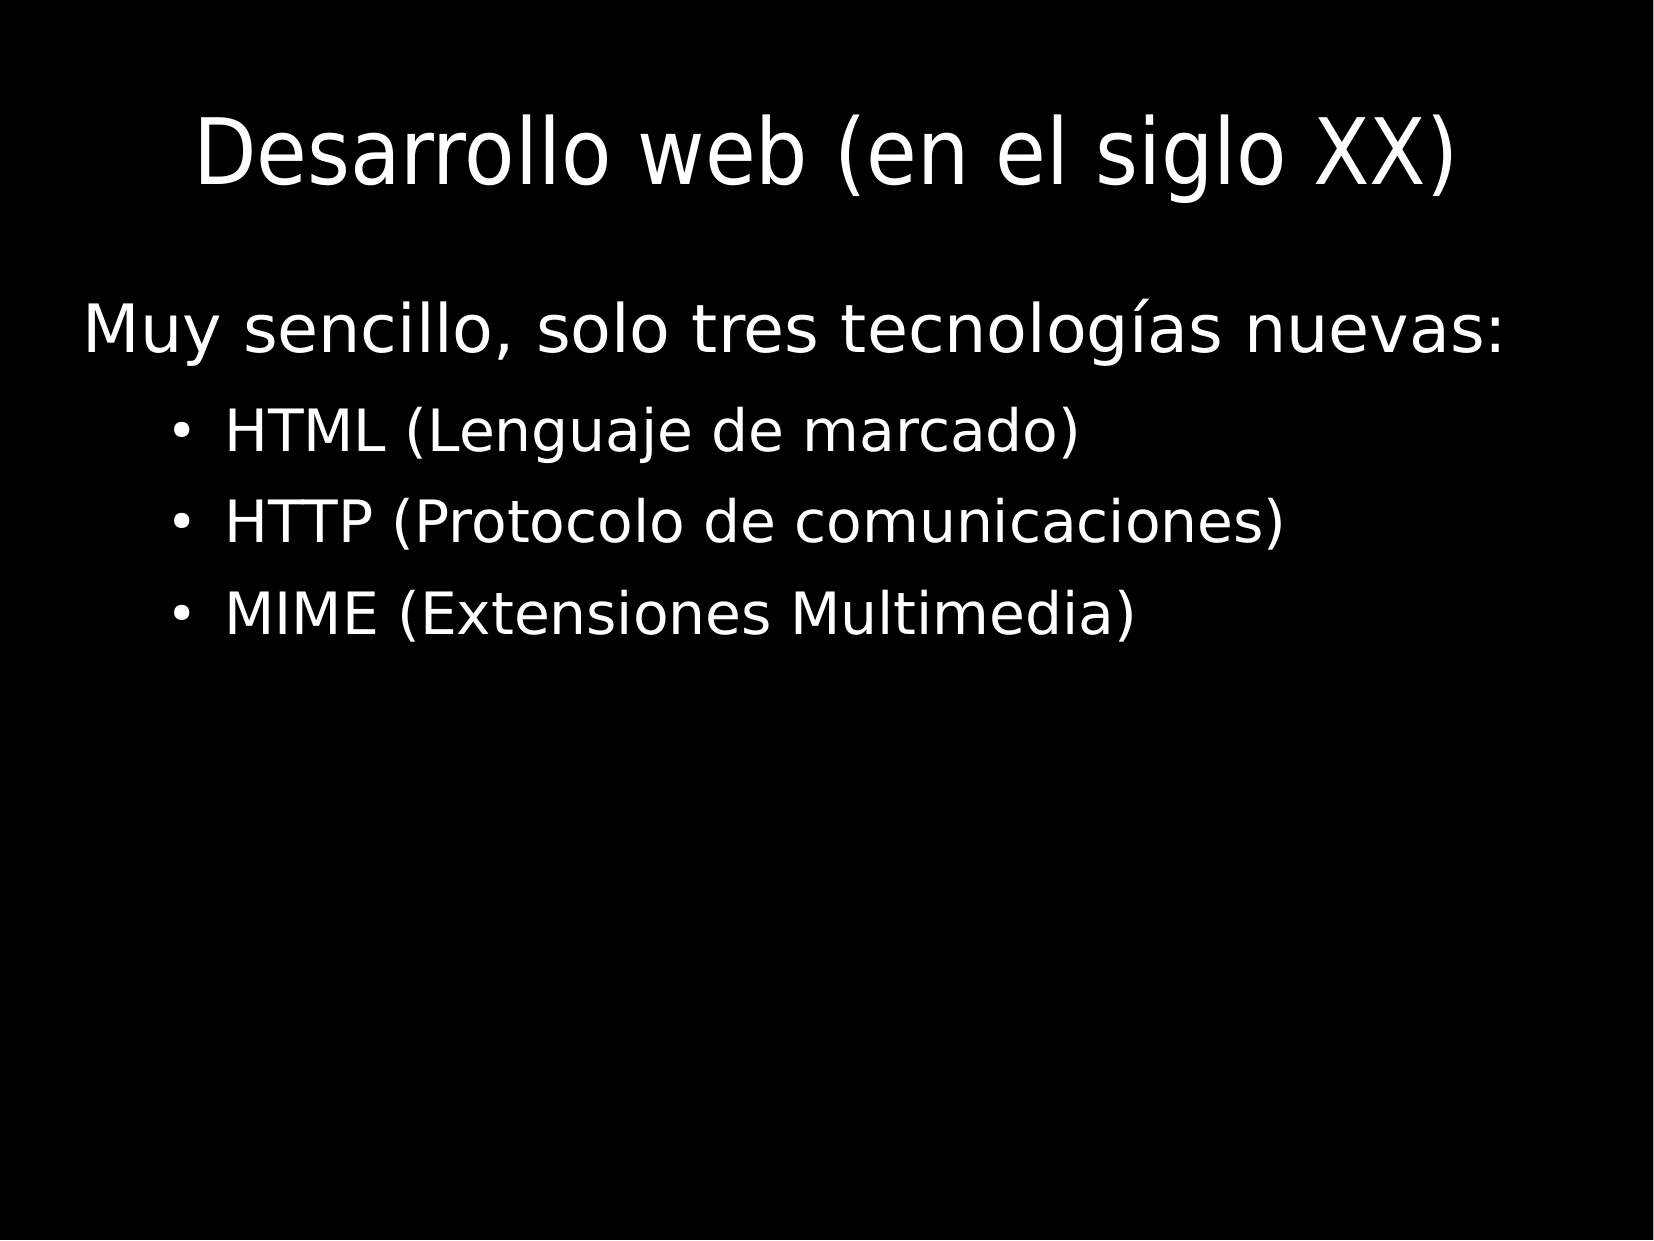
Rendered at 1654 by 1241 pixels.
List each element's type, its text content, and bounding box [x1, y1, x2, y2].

title Desarrollo web (en el siglo XX) [82, 49, 1571, 257]
list Muy sencillo, solo tres tecnologías nuevas: HTML (Lenguaje de marcado) HTTP (Protocolo de comunicaciones) MIME (Extensiones Multimedia) [82, 290, 1571, 1109]
